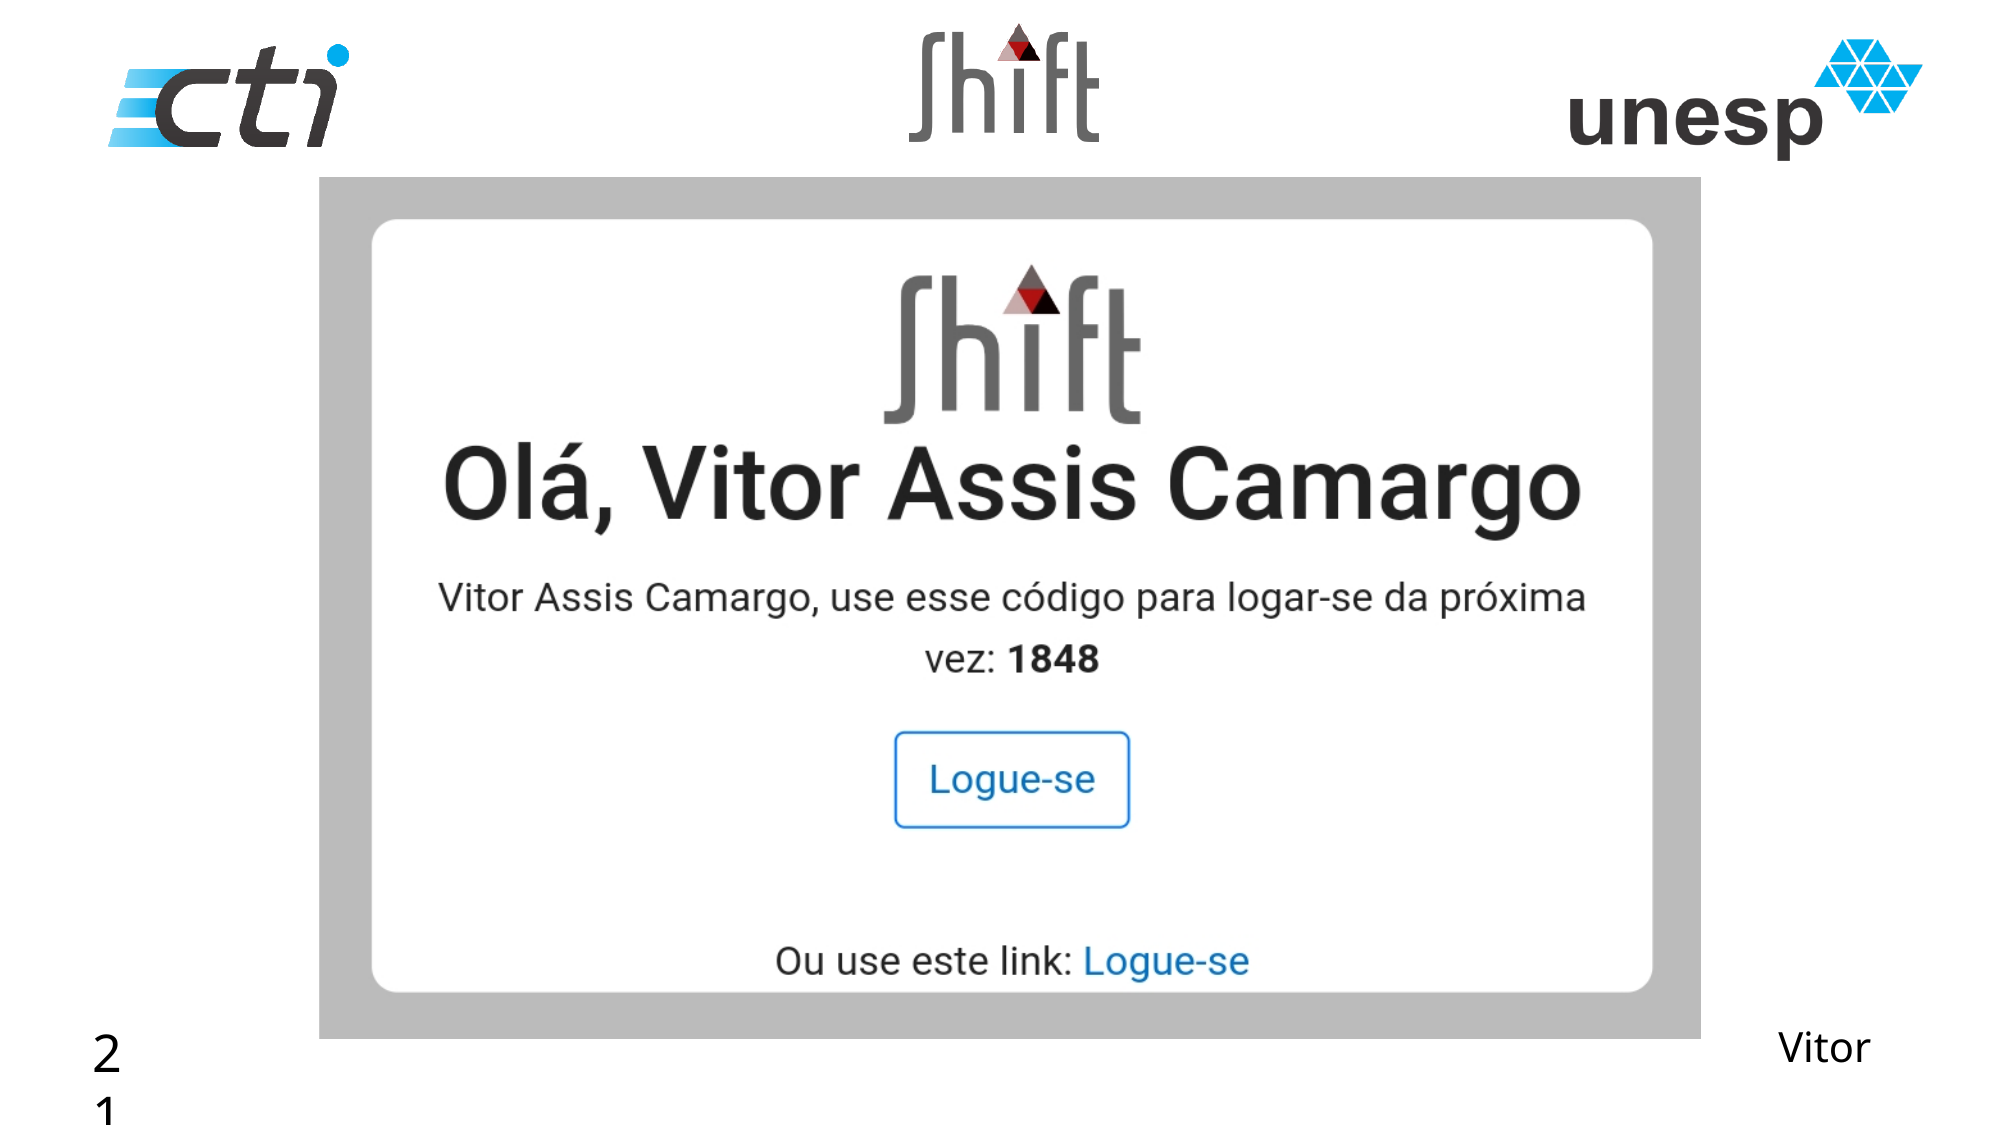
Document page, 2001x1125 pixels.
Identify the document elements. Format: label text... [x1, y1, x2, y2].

picture [1570, 39, 1923, 161]
text_box Vitor [1763, 1012, 1887, 1078]
text_box 21 [77, 1012, 166, 1125]
picture [318, 177, 1701, 1040]
picture [909, 20, 1099, 142]
picture [108, 44, 349, 148]
